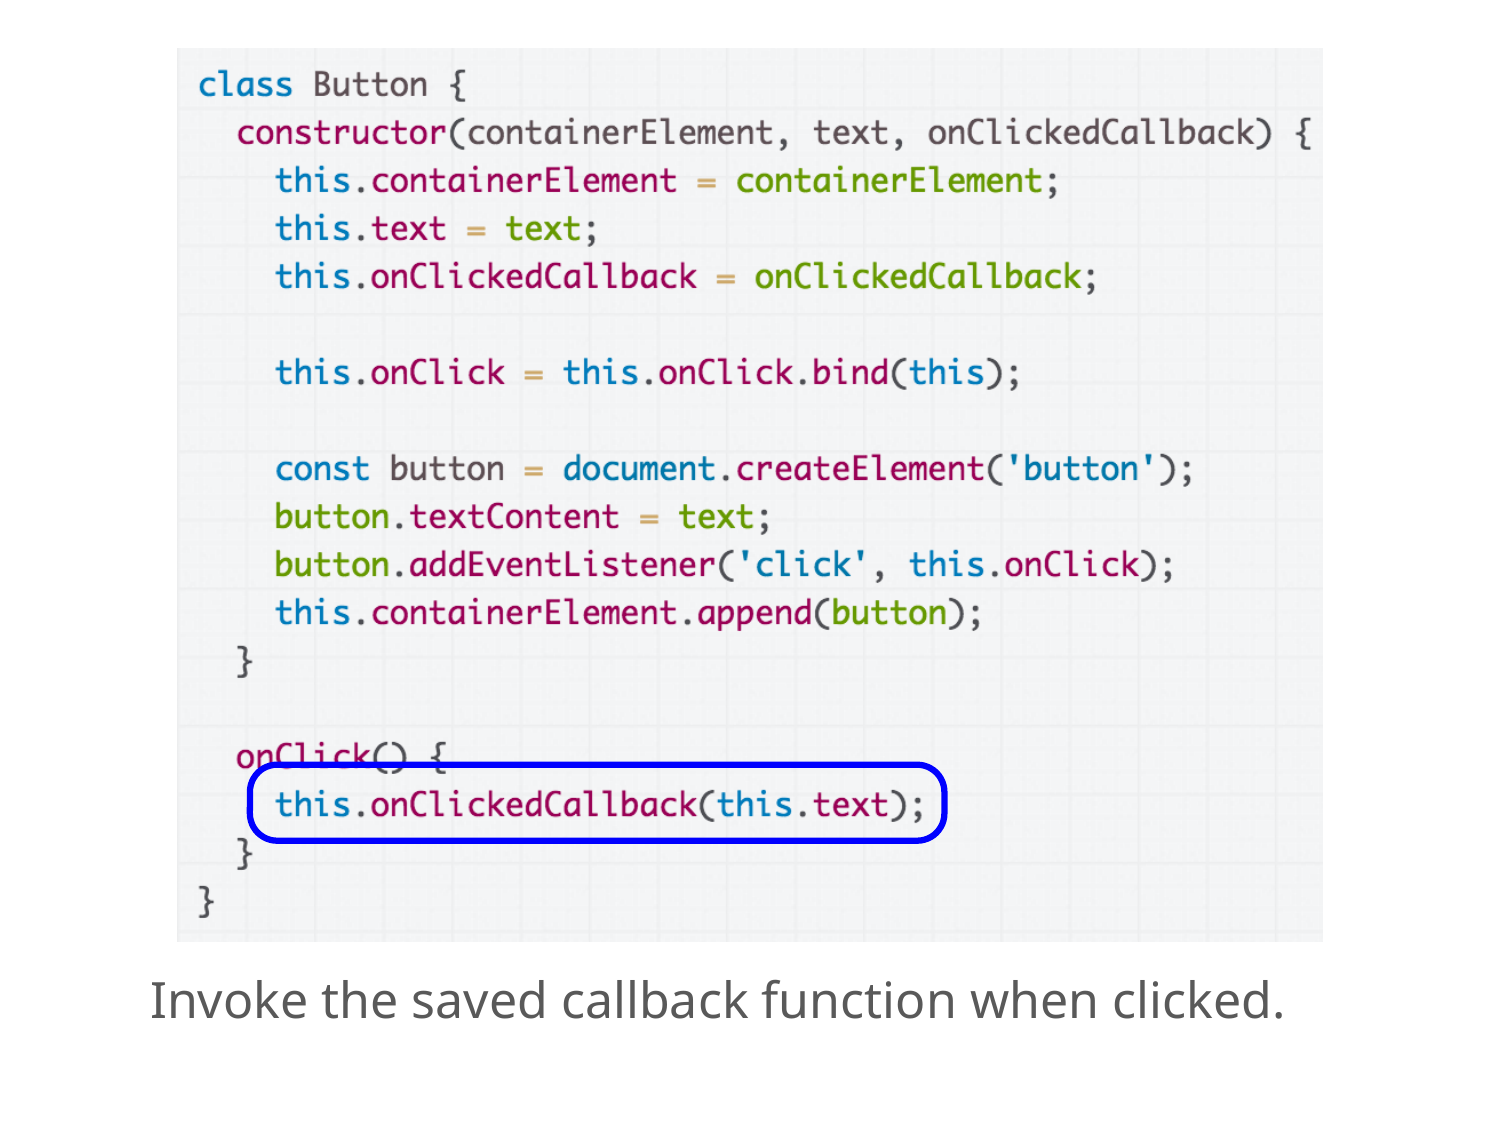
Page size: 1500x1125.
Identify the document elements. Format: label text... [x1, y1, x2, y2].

picture [177, 48, 1323, 942]
list Invoke the saved callback function when clicked. [17, 944, 1419, 1063]
